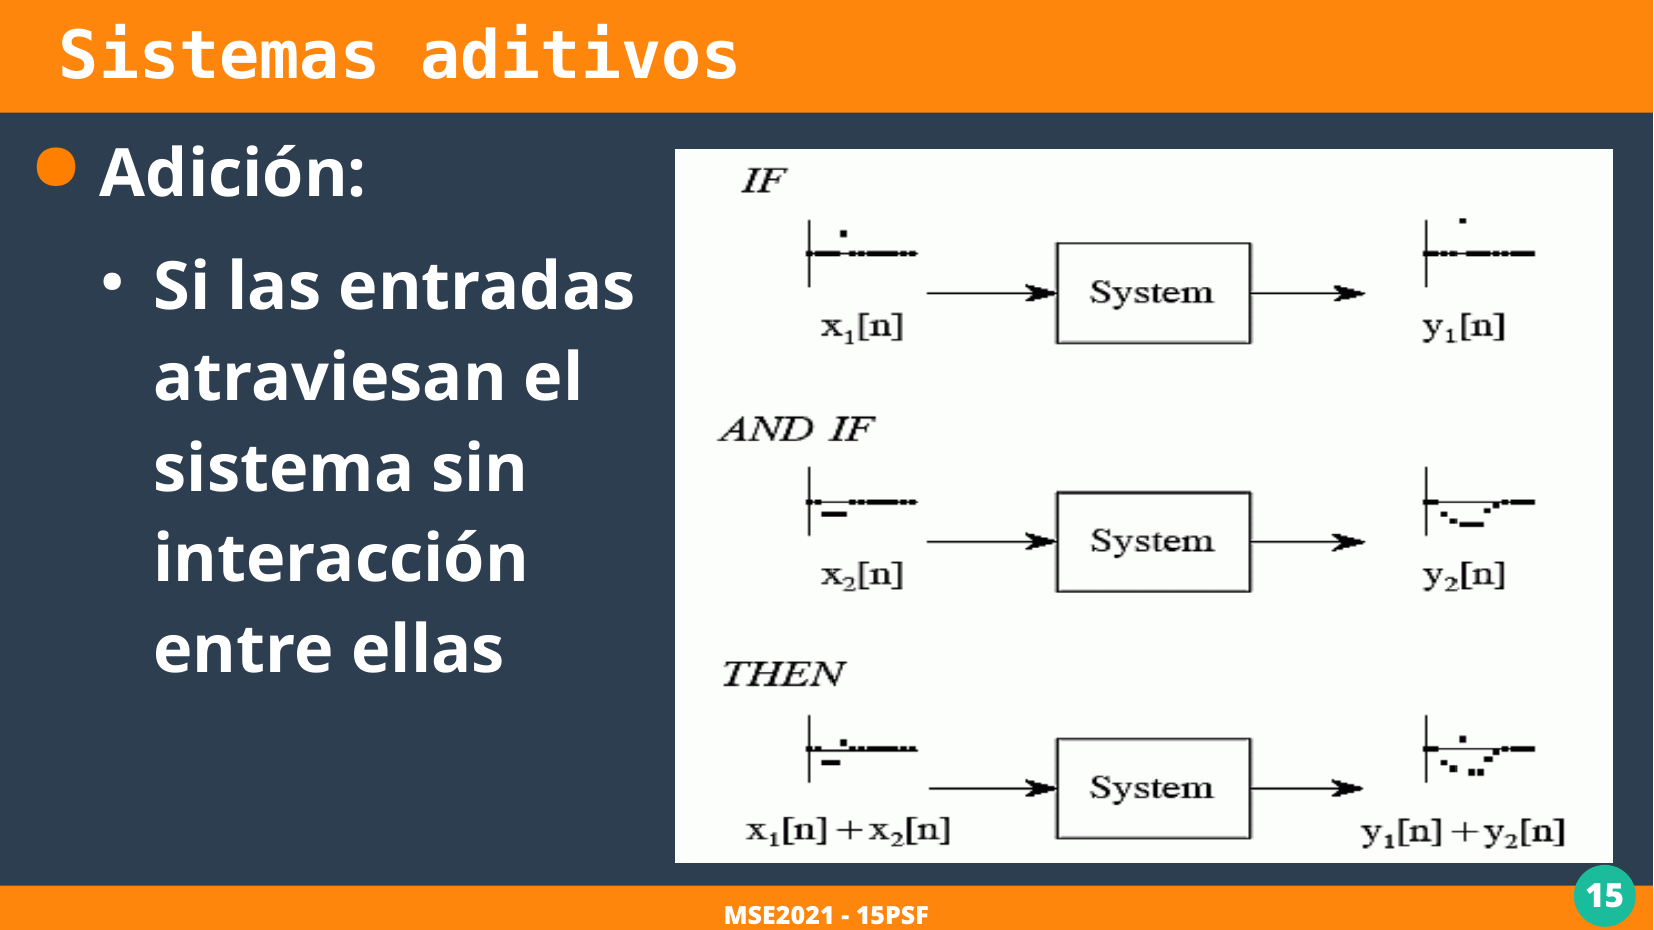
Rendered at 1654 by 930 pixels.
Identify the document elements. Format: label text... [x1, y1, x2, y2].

picture [675, 149, 1613, 863]
title Sistemas aditivos [58, 16, 1594, 76]
list Adición: Si las entradas atraviesan el sistema sin interacción entre ellas [11, 125, 638, 863]
